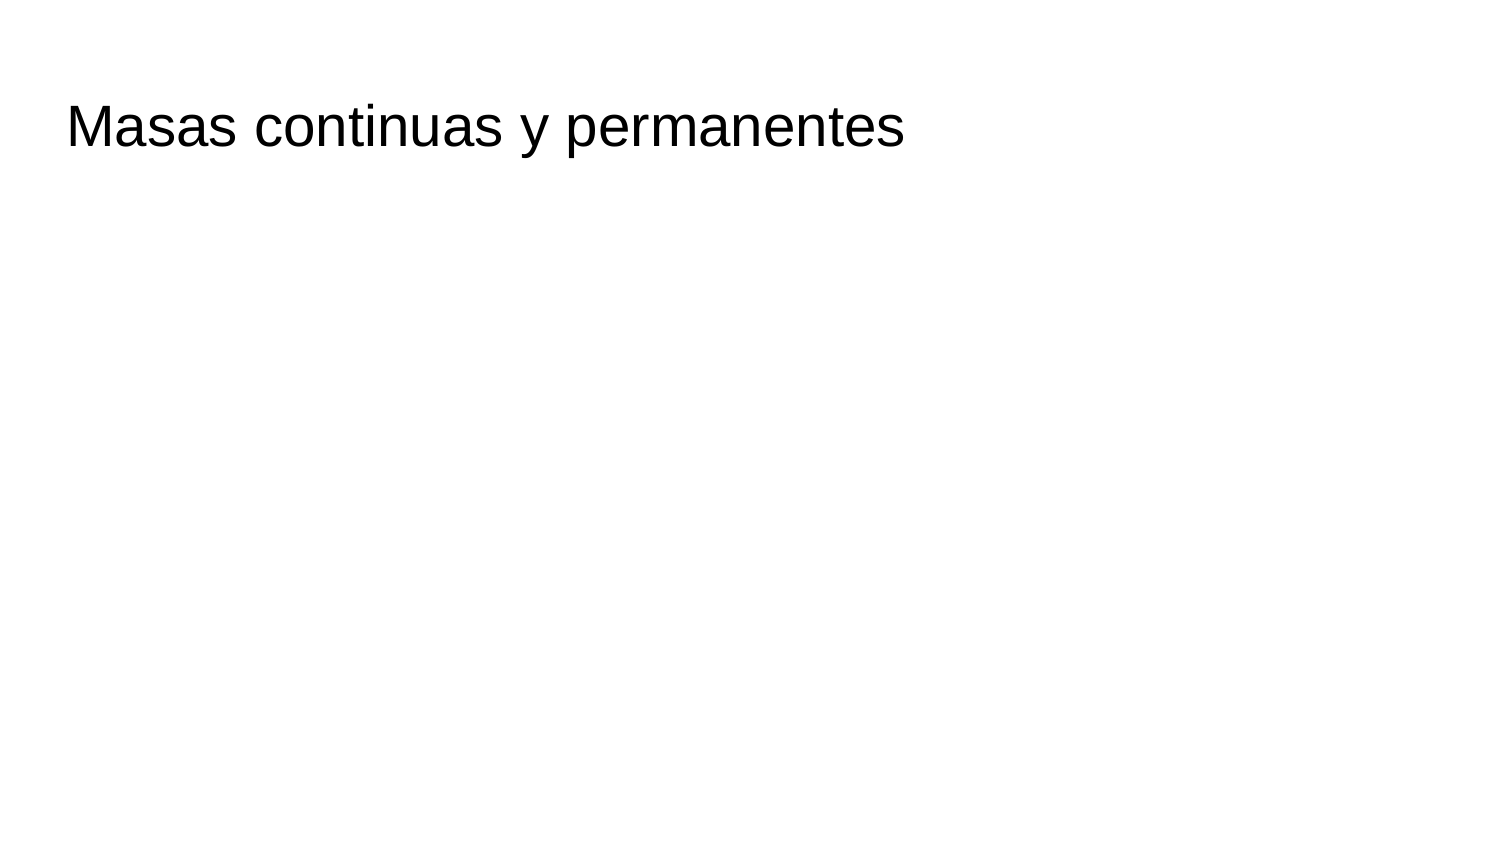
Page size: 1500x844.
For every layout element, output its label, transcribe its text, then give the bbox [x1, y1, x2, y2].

title Masas continuas y permanentes [51, 72, 1449, 167]
